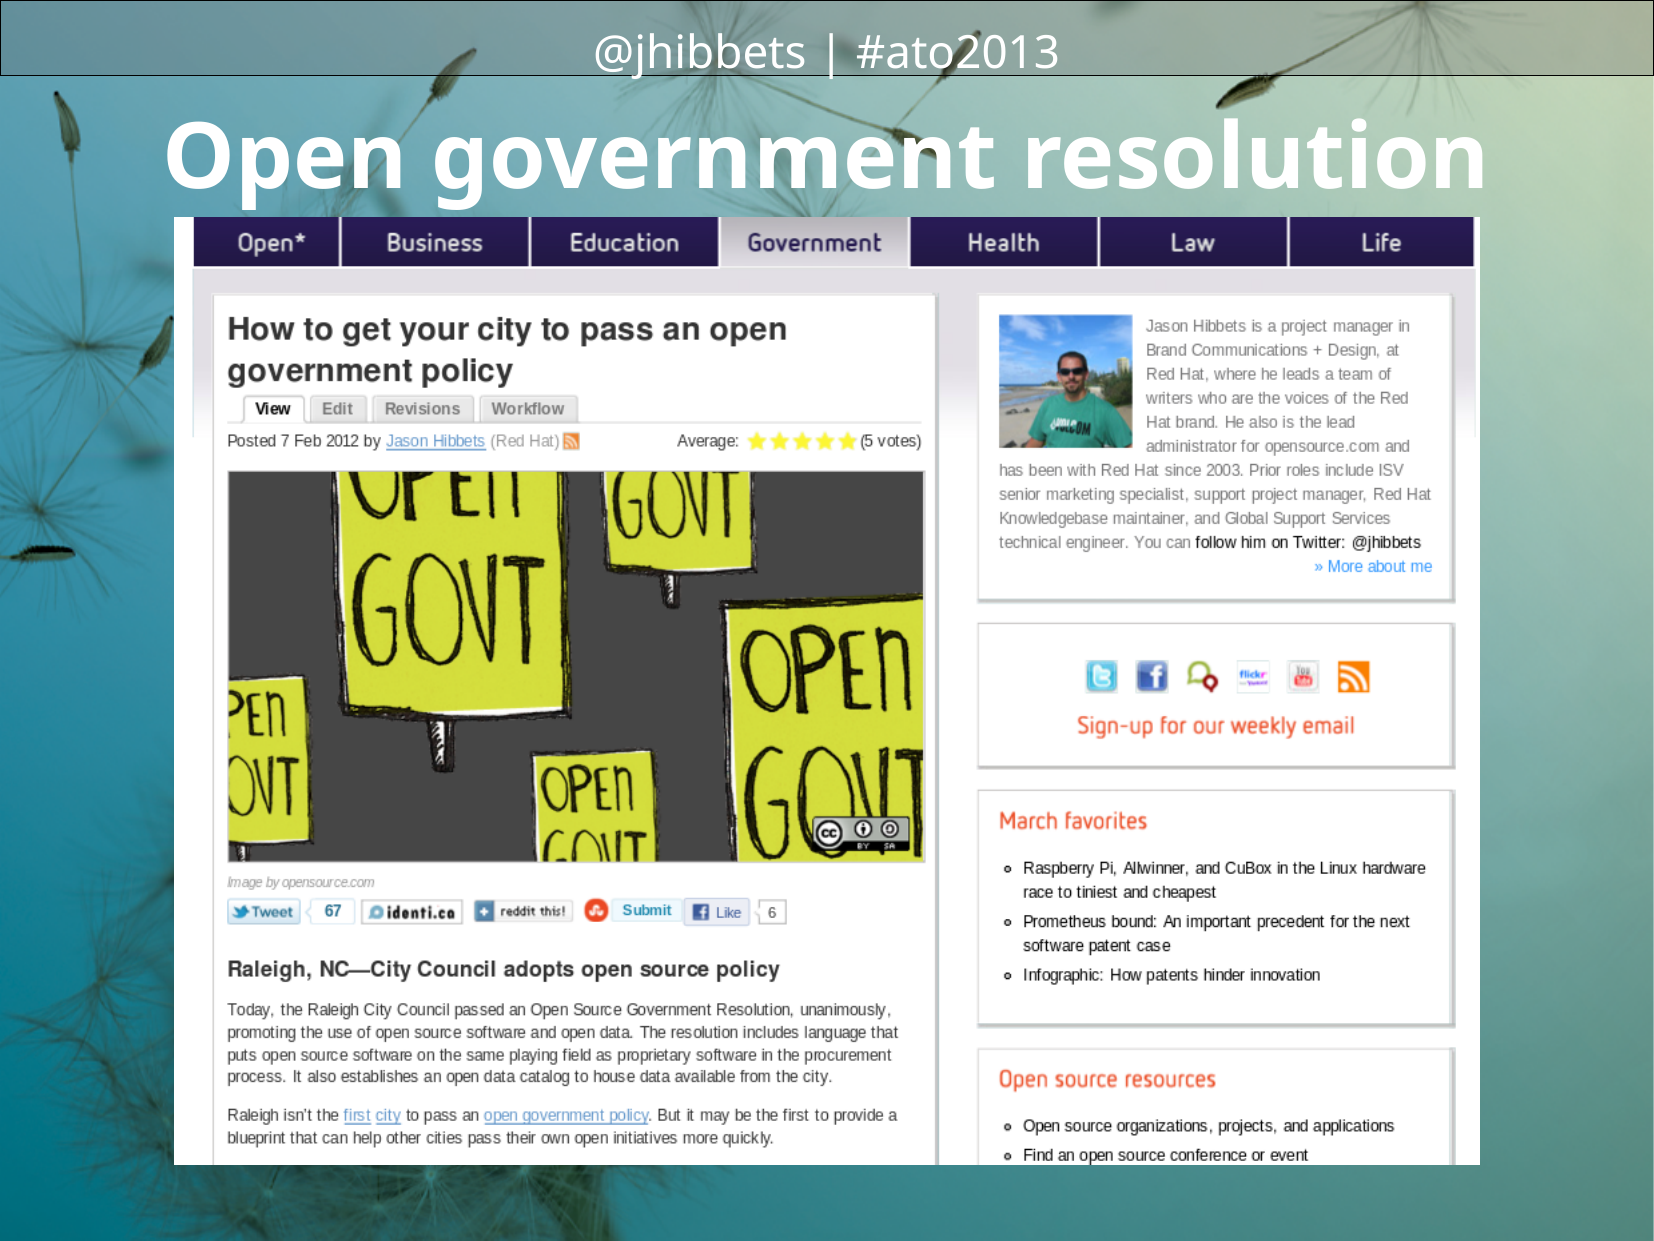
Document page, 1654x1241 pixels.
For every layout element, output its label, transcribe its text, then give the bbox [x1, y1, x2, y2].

picture [0, 76, 1654, 1241]
title Open government resolution [82, 49, 1571, 257]
